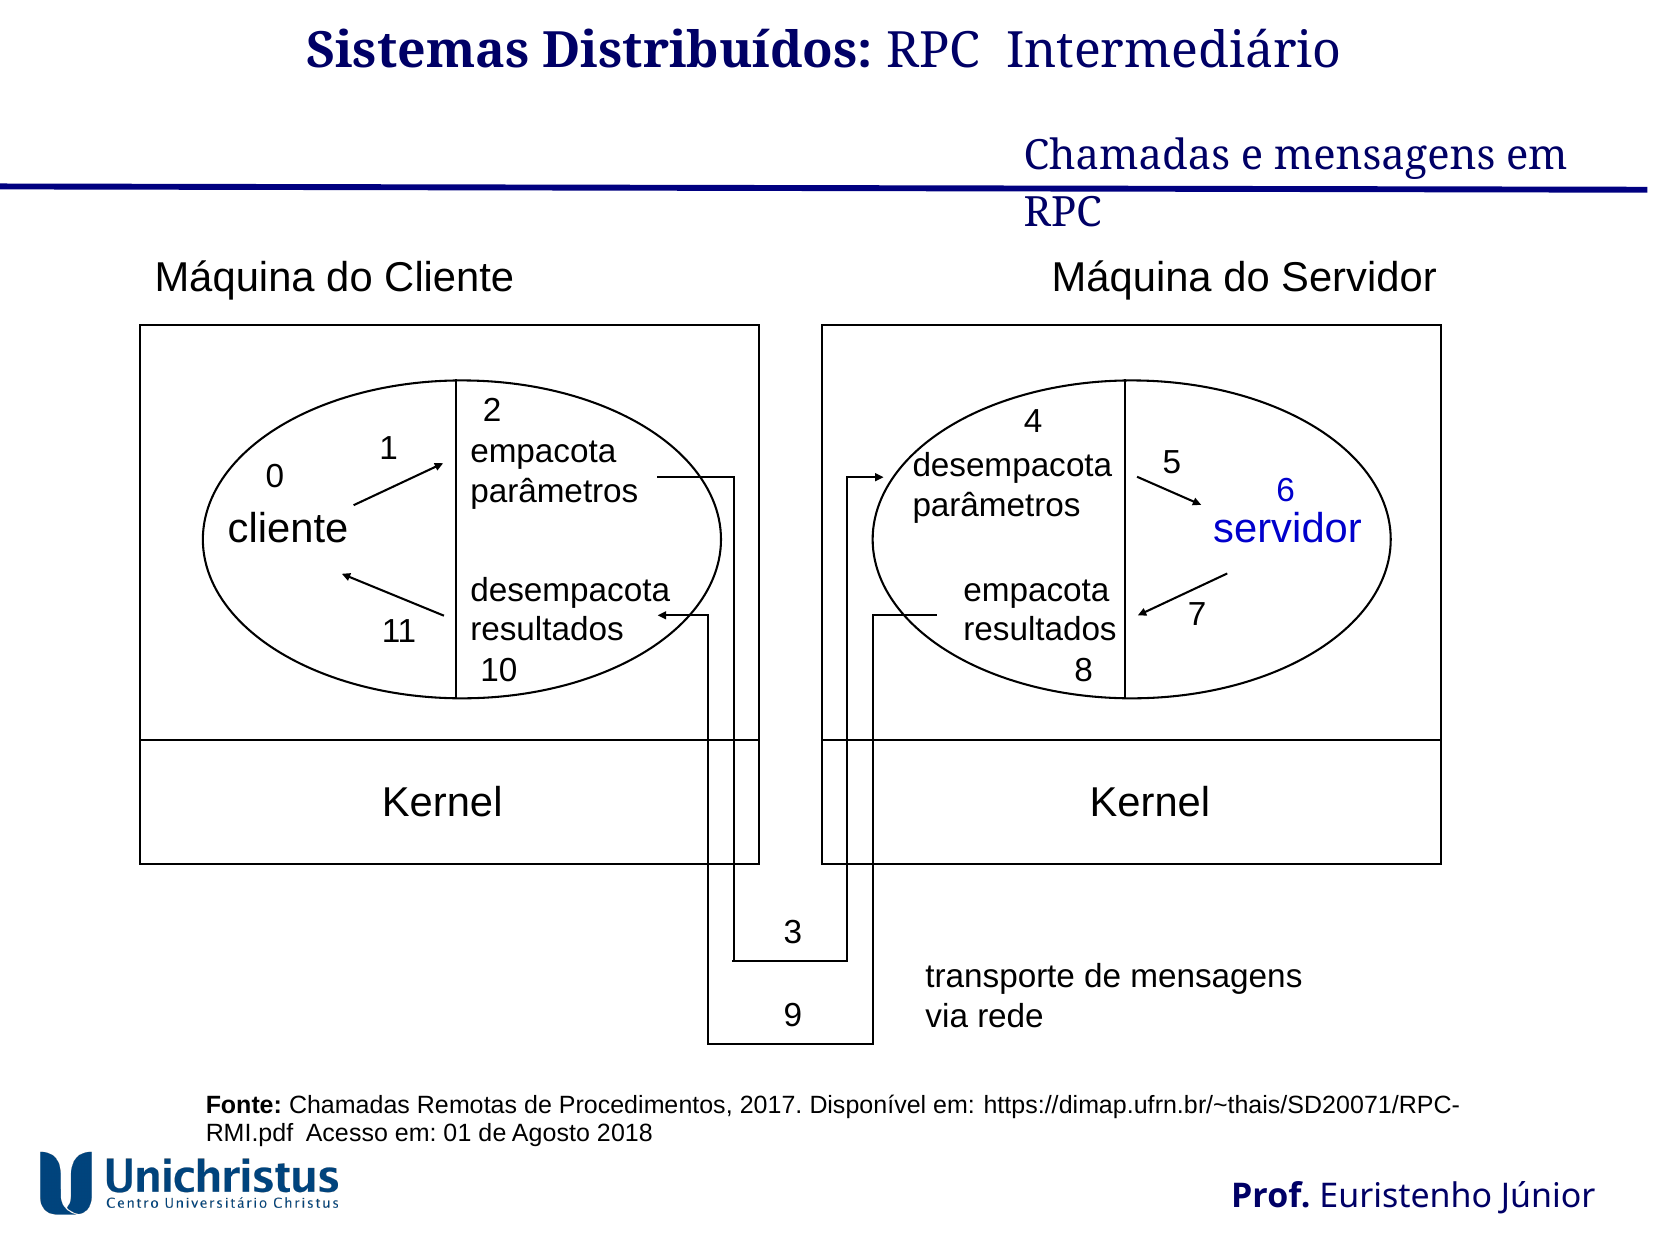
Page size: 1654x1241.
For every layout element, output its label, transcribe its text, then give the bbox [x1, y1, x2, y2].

text_box servidor [1198, 493, 1378, 559]
text_box 11 [367, 601, 432, 657]
text_box 4 [1008, 391, 1058, 447]
text_box 0 [250, 446, 299, 503]
text_box 8 [1059, 640, 1108, 696]
text_box Fonte: Chamadas Remotas de Procedimentos, 2017. Disponível em: https://dimap.ufrn.br/~thais/SD20071/RPC-RMI.pdf Acesso em: 01 de Agosto 2018 [190, 1083, 1517, 1162]
text_box Prof. Euristenho Júnior [1216, 1163, 1654, 1224]
text_box 7 [1173, 584, 1222, 641]
text_box Máquina do Cliente [139, 242, 530, 308]
text_box Chamadas e mensagens em RPC [1008, 117, 1654, 197]
text_box 3 [768, 902, 818, 958]
text_box Sistemas Distribuídos: RPC Intermediário [291, 6, 1363, 113]
text_box 5 [1147, 432, 1197, 489]
text_box transporte de mensagens via rede [910, 946, 1318, 1043]
text_box empacota resultados [948, 560, 1132, 656]
text_box Máquina do Servidor [1036, 242, 1453, 308]
text_box desempacota resultados [455, 560, 686, 656]
text_box 10 [465, 640, 533, 696]
text_box empacota parâmetros [455, 421, 657, 518]
text_box 9 [768, 985, 818, 1041]
text_box Kernel [367, 767, 518, 833]
text_box cliente [212, 493, 364, 559]
text_box Kernel [1074, 767, 1226, 833]
picture [35, 1148, 343, 1217]
text_box desempacota parâmetros [897, 435, 1128, 531]
text_box 2 [468, 380, 517, 436]
text_box 1 [364, 418, 413, 475]
text_box 6 [1261, 460, 1310, 516]
